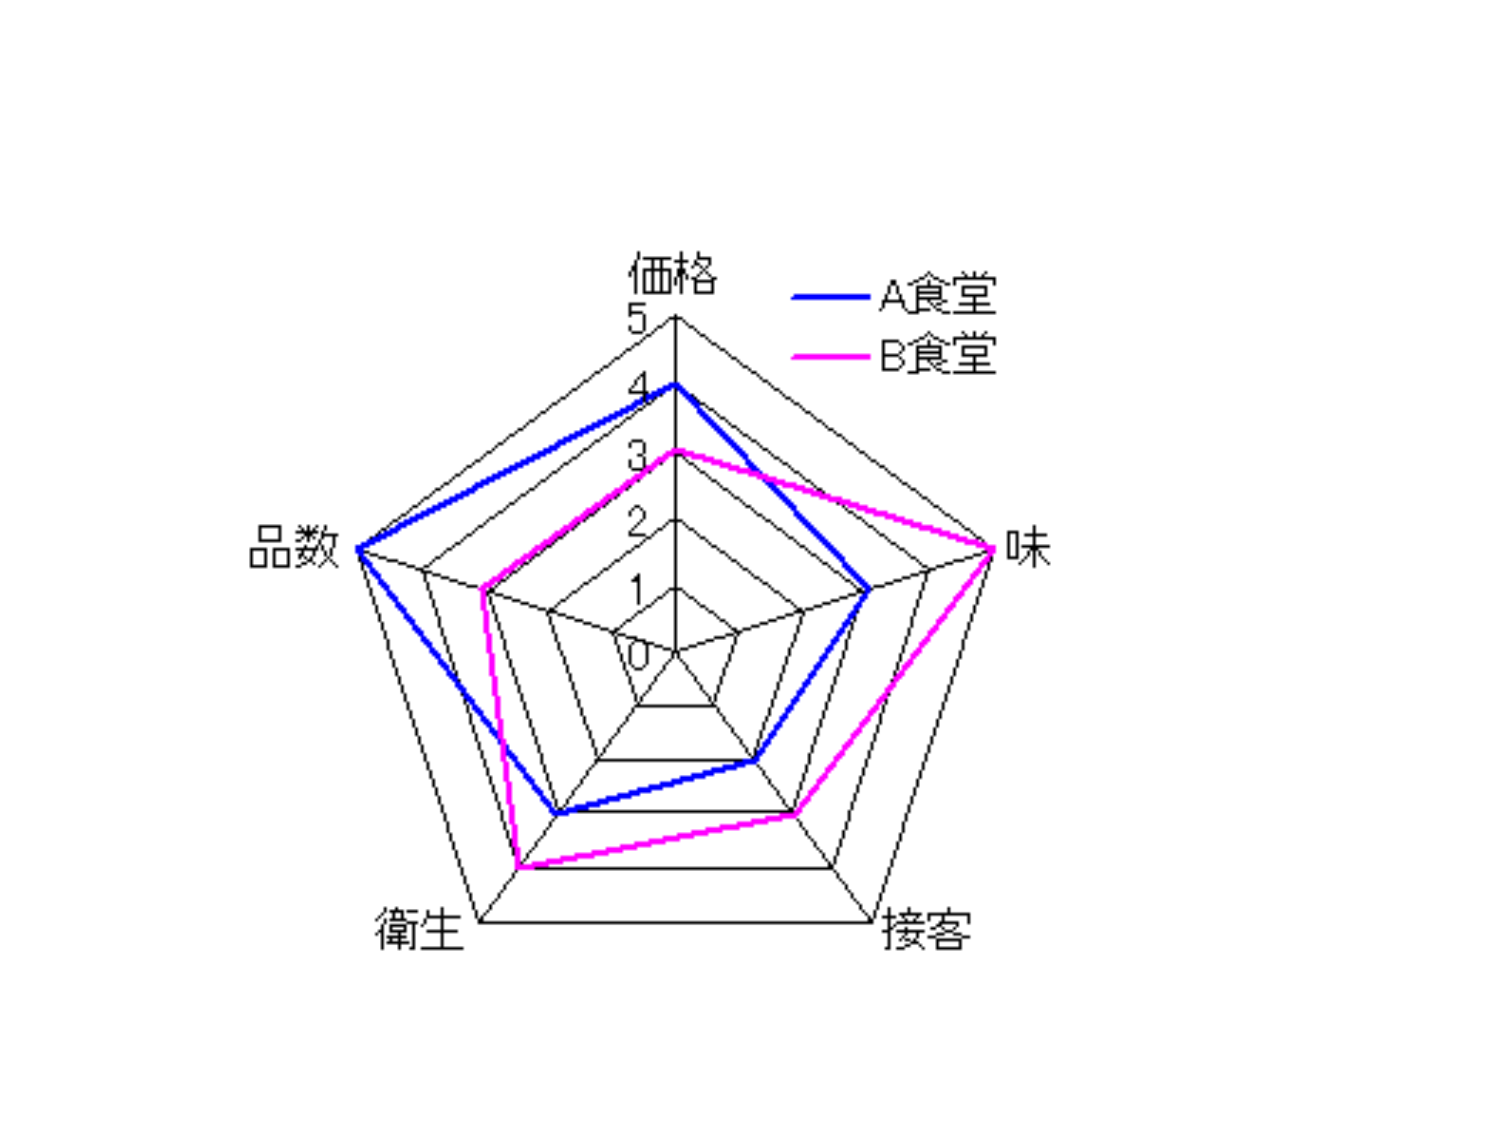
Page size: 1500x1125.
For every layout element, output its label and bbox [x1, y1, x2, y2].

picture [231, 238, 1085, 965]
